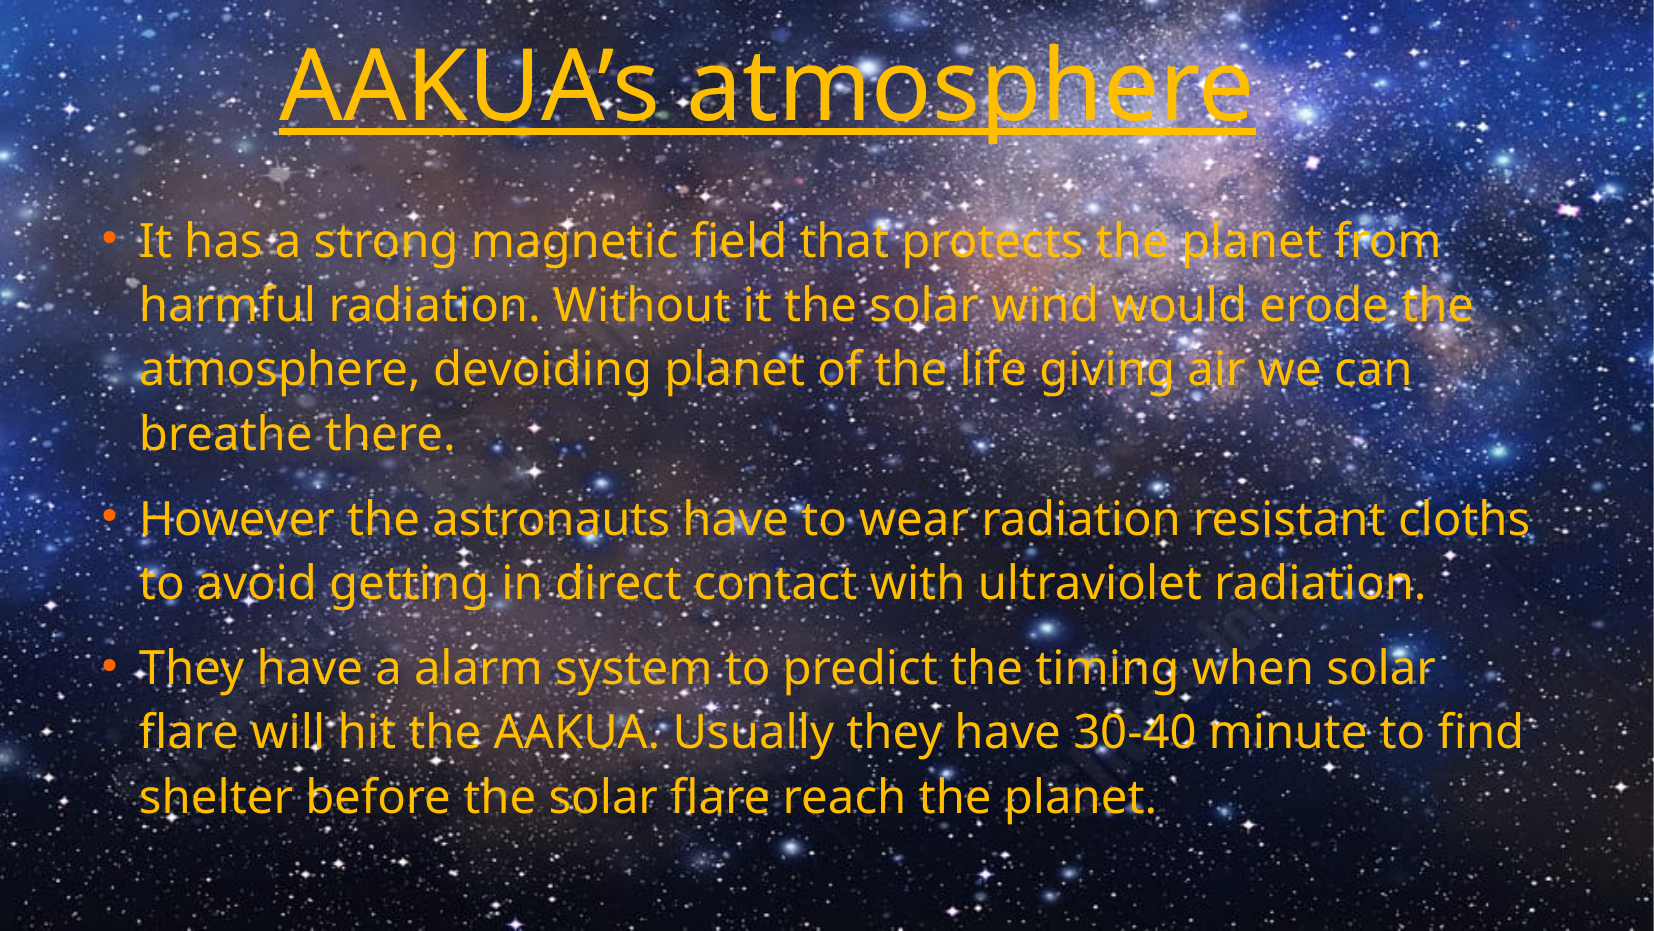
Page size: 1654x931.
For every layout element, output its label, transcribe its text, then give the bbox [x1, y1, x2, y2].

picture [0, 0, 1654, 931]
list It has a strong magnetic field that protects the planet from harmful radiation. Without it the solar wind would erode the atmosphere, devoiding planet of the life giving air we can breathe there. However the astronauts have to wear radiation resistant cloths to avoid getting in direct contact with ultraviolet radiation. They have a alarm system to predict the timing when solar flare will hit the AAKUA. Usually they have 30-40 minute to find shelter before the solar flare reach the planet. [88, 206, 1536, 857]
title AAKUA’s atmosphere [88, 10, 1447, 152]
